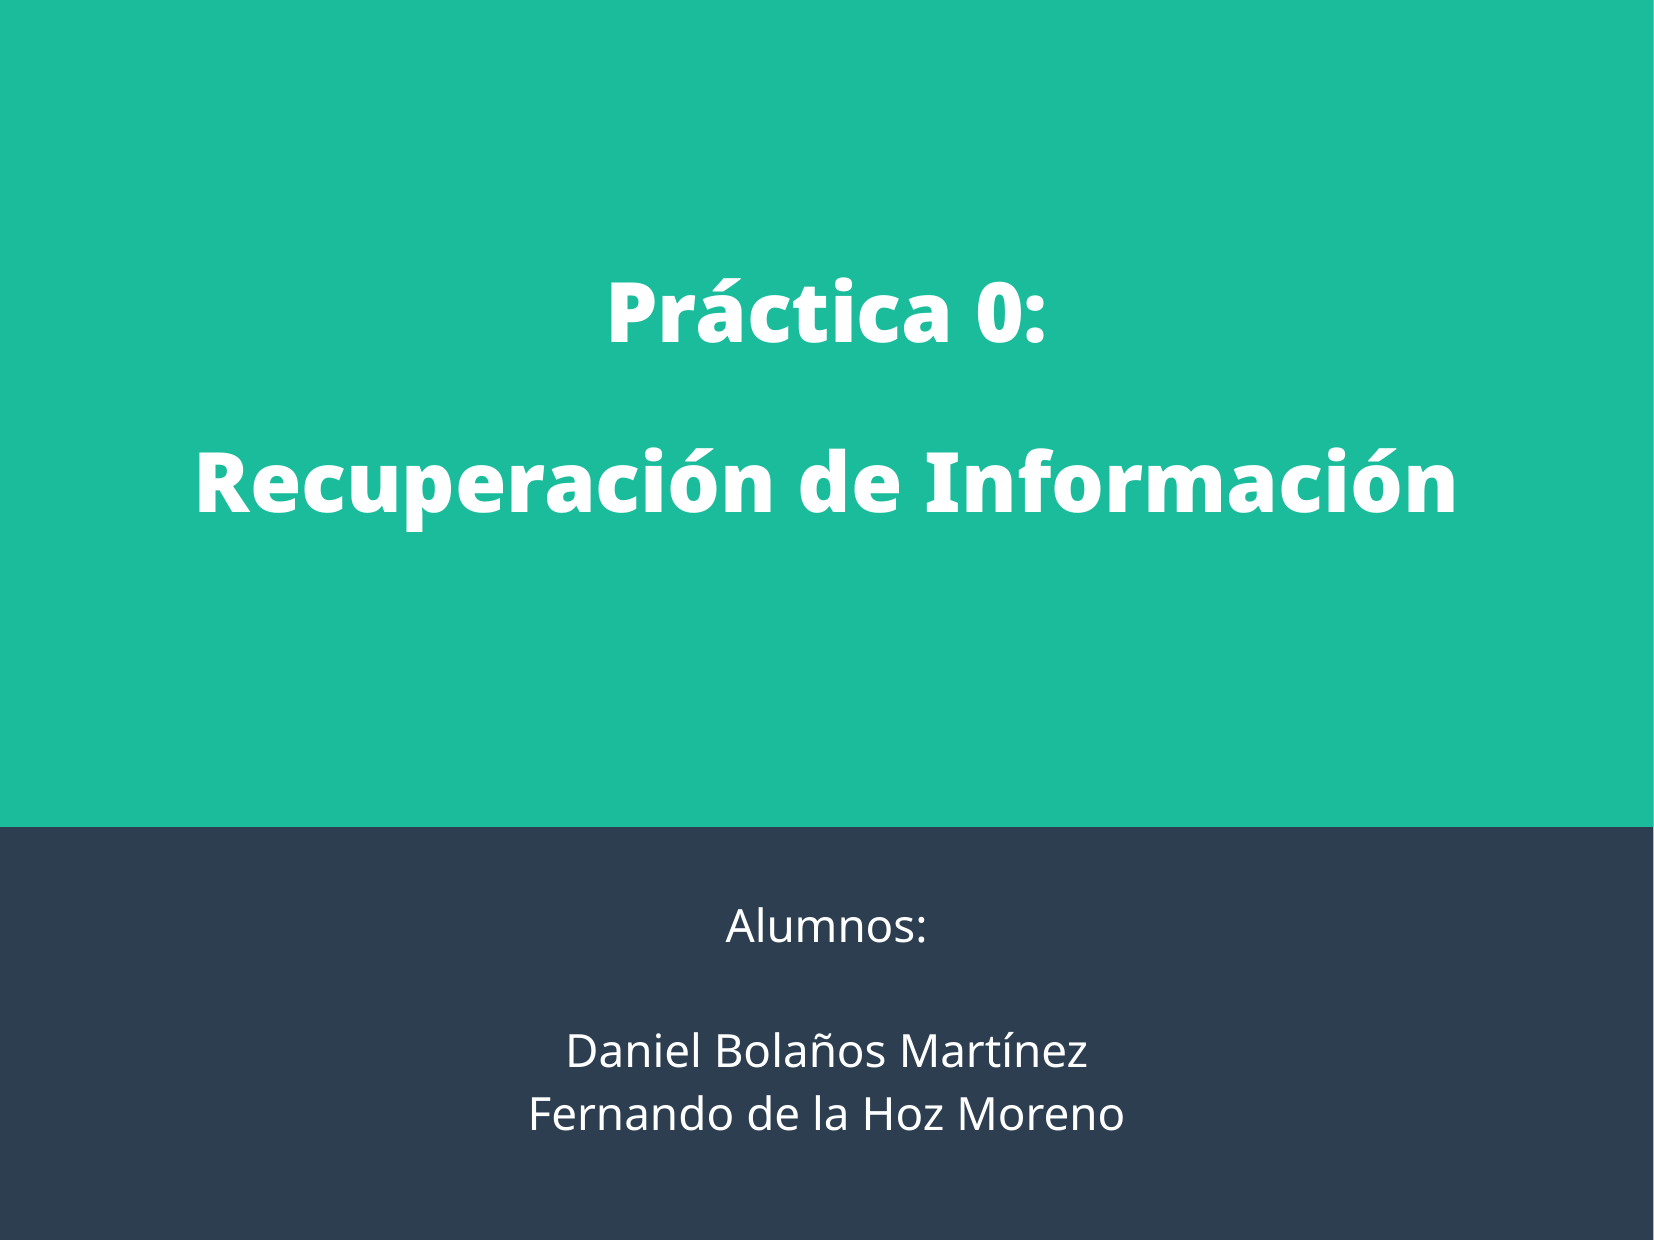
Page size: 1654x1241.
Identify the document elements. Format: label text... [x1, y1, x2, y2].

title Práctica 0: Recuperación de Información [59, 221, 1595, 513]
subtitle Alumnos: Daniel Bolaños Martínez Fernando de la Hoz Moreno [59, 856, 1595, 1182]
